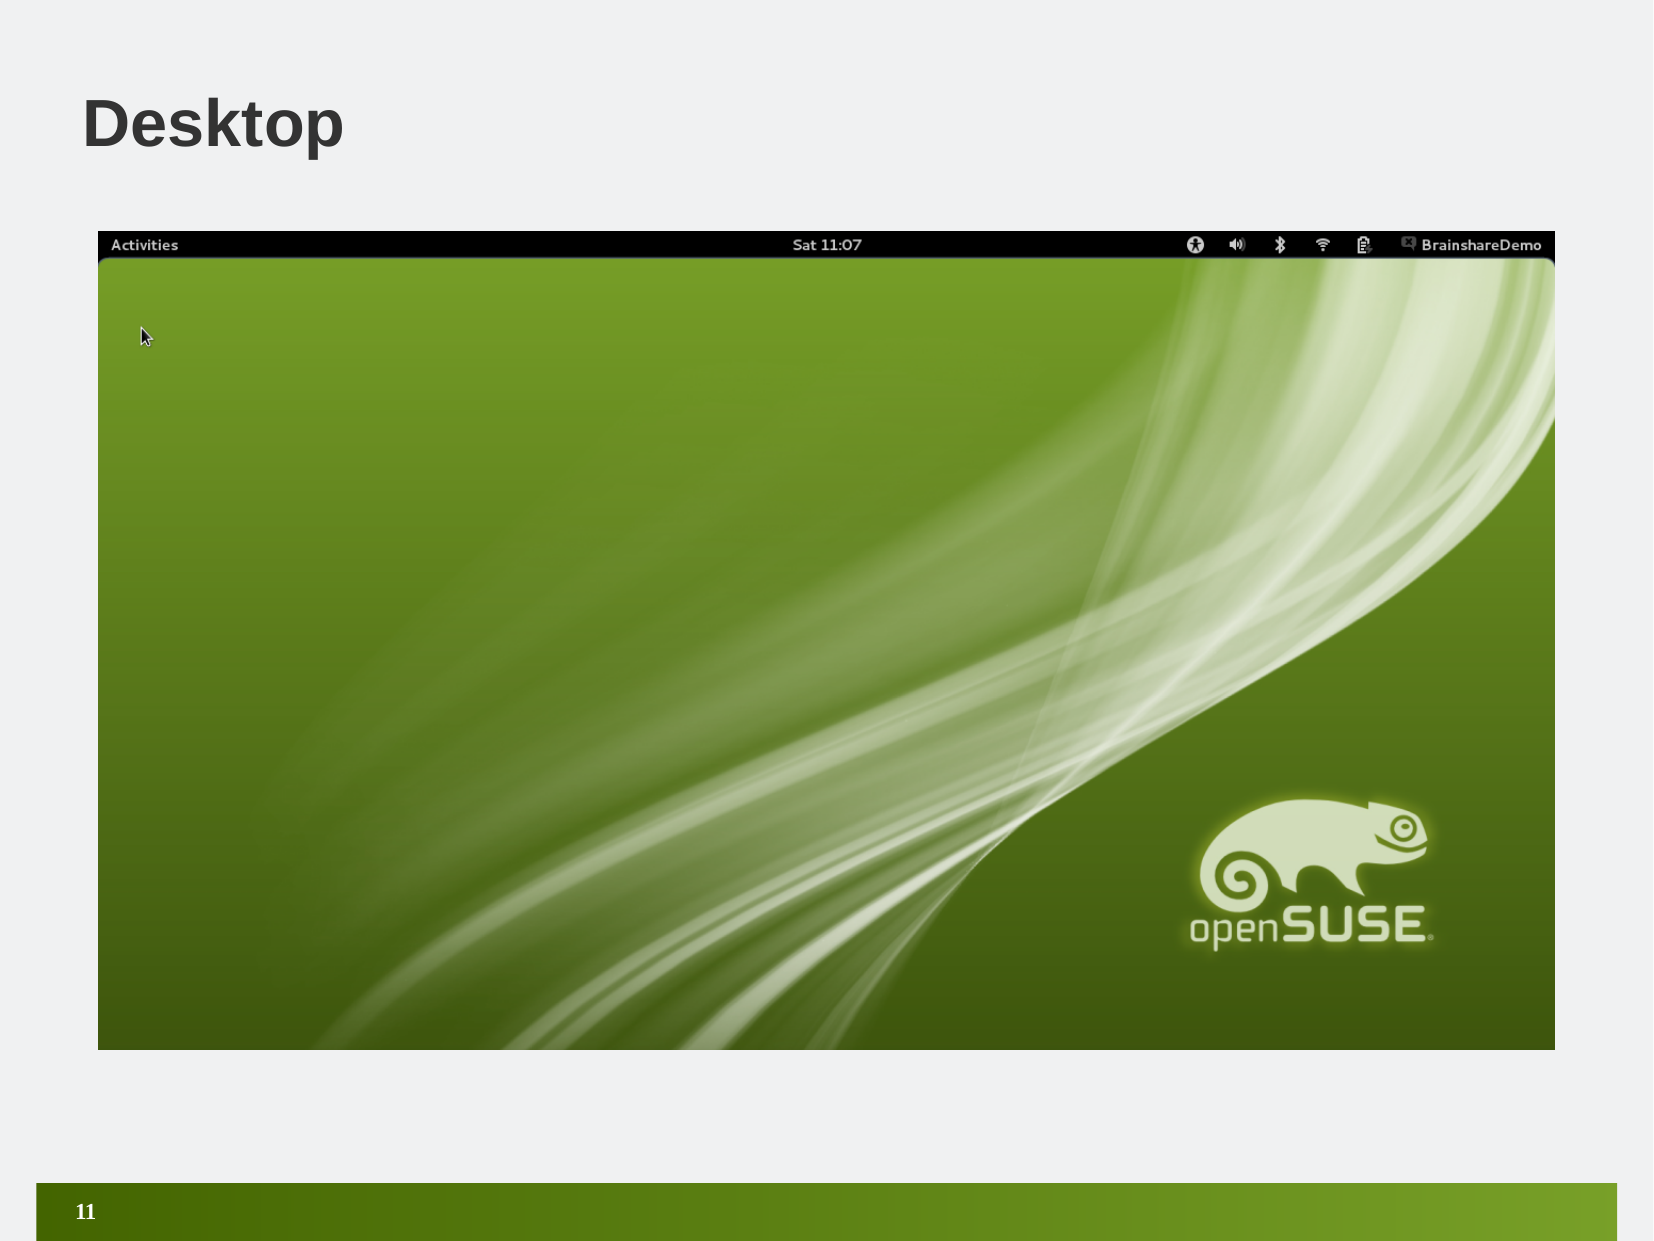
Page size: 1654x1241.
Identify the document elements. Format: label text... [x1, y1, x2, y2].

picture [0, 0, 1654, 1241]
title Desktop [82, 49, 1571, 198]
